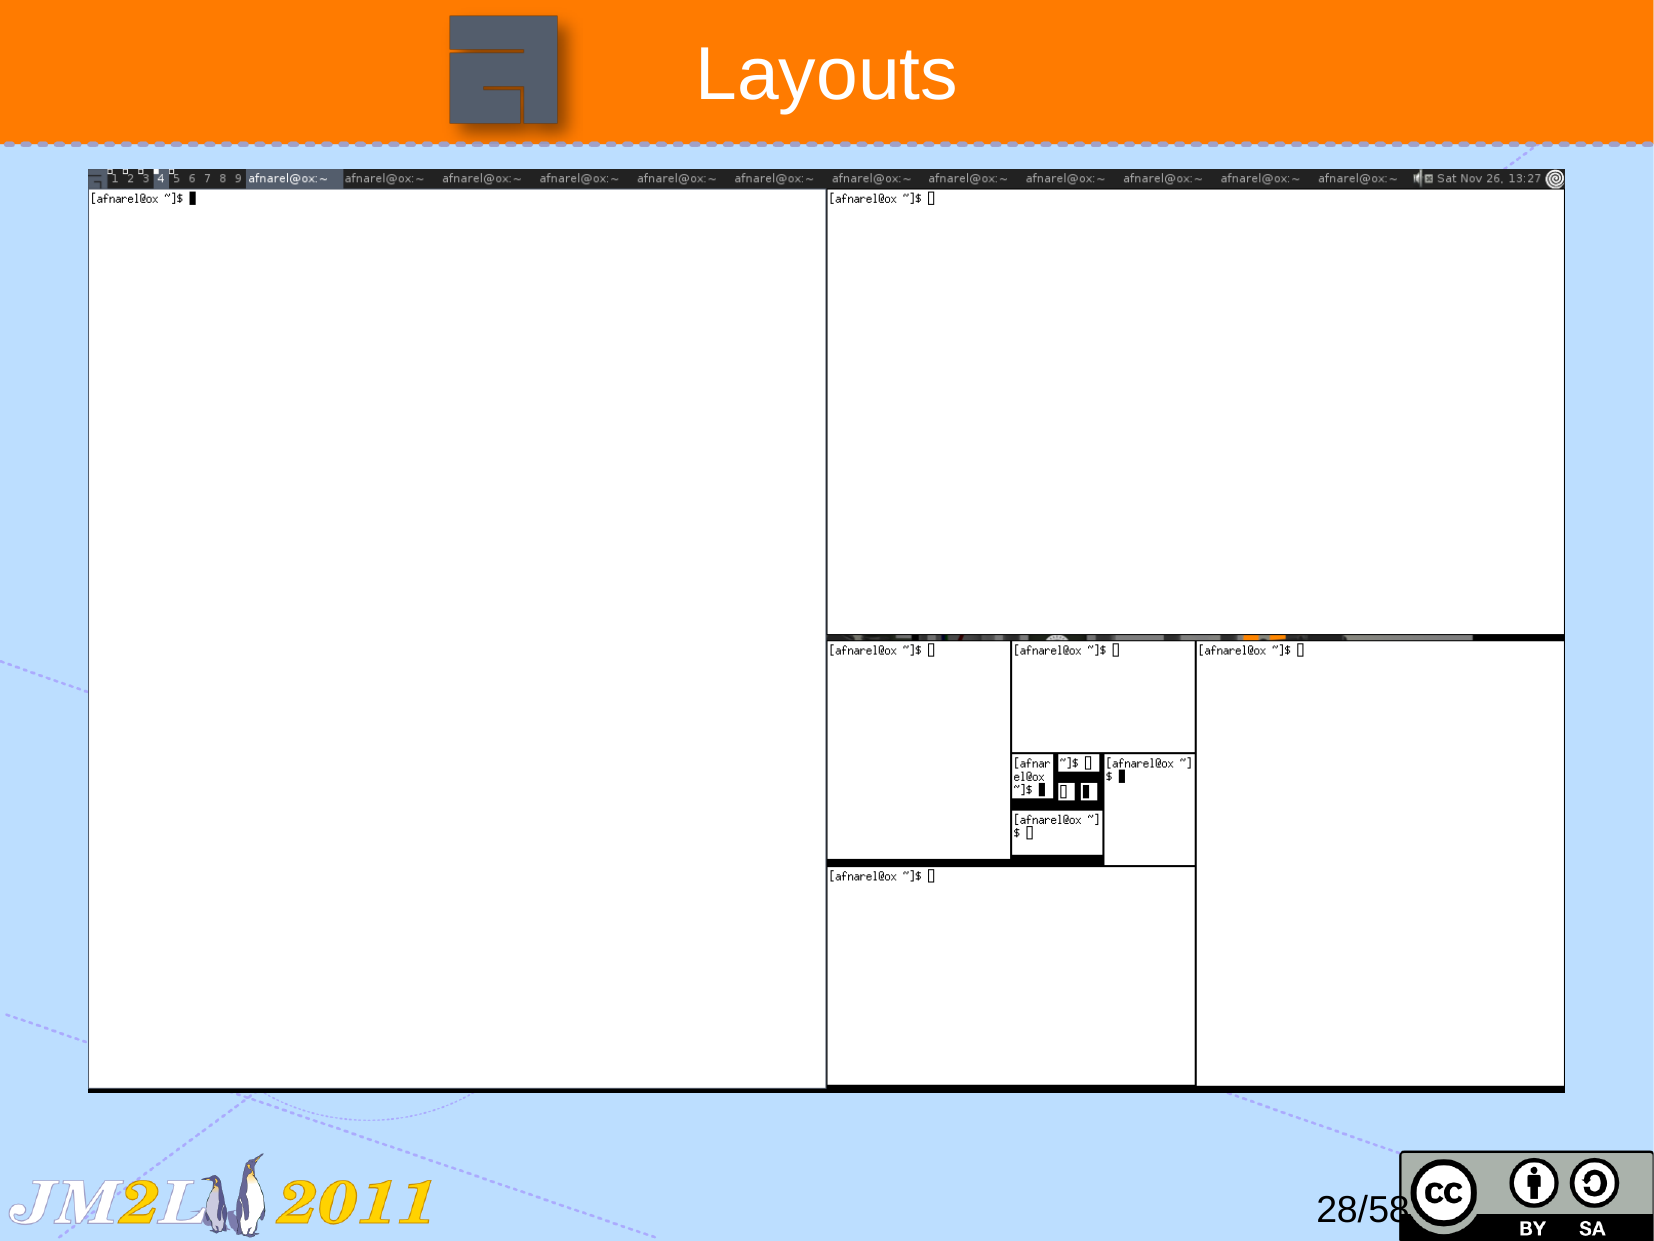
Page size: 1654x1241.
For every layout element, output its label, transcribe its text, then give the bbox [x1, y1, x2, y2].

picture [0, 0, 1654, 1241]
title Layouts [29, 0, 1625, 148]
picture [435, 1, 583, 144]
